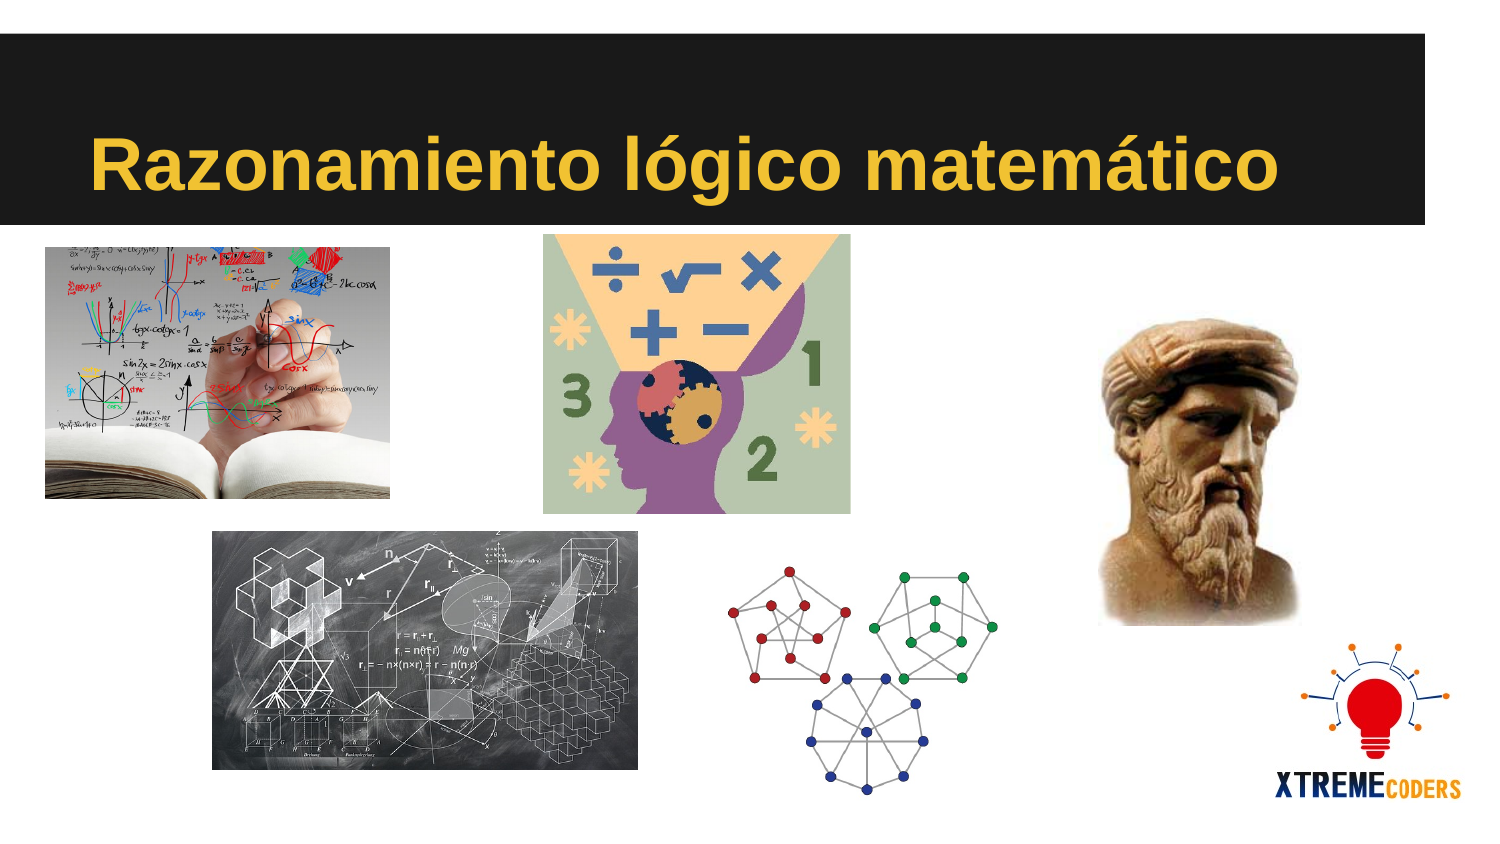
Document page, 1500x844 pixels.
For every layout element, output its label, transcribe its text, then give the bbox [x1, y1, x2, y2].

picture [45, 247, 390, 499]
picture [720, 555, 1004, 804]
picture [543, 234, 851, 514]
picture [1275, 640, 1465, 804]
picture [1098, 310, 1302, 626]
picture [212, 531, 638, 770]
text_box Razonamiento lógico matemático [74, 33, 1425, 221]
